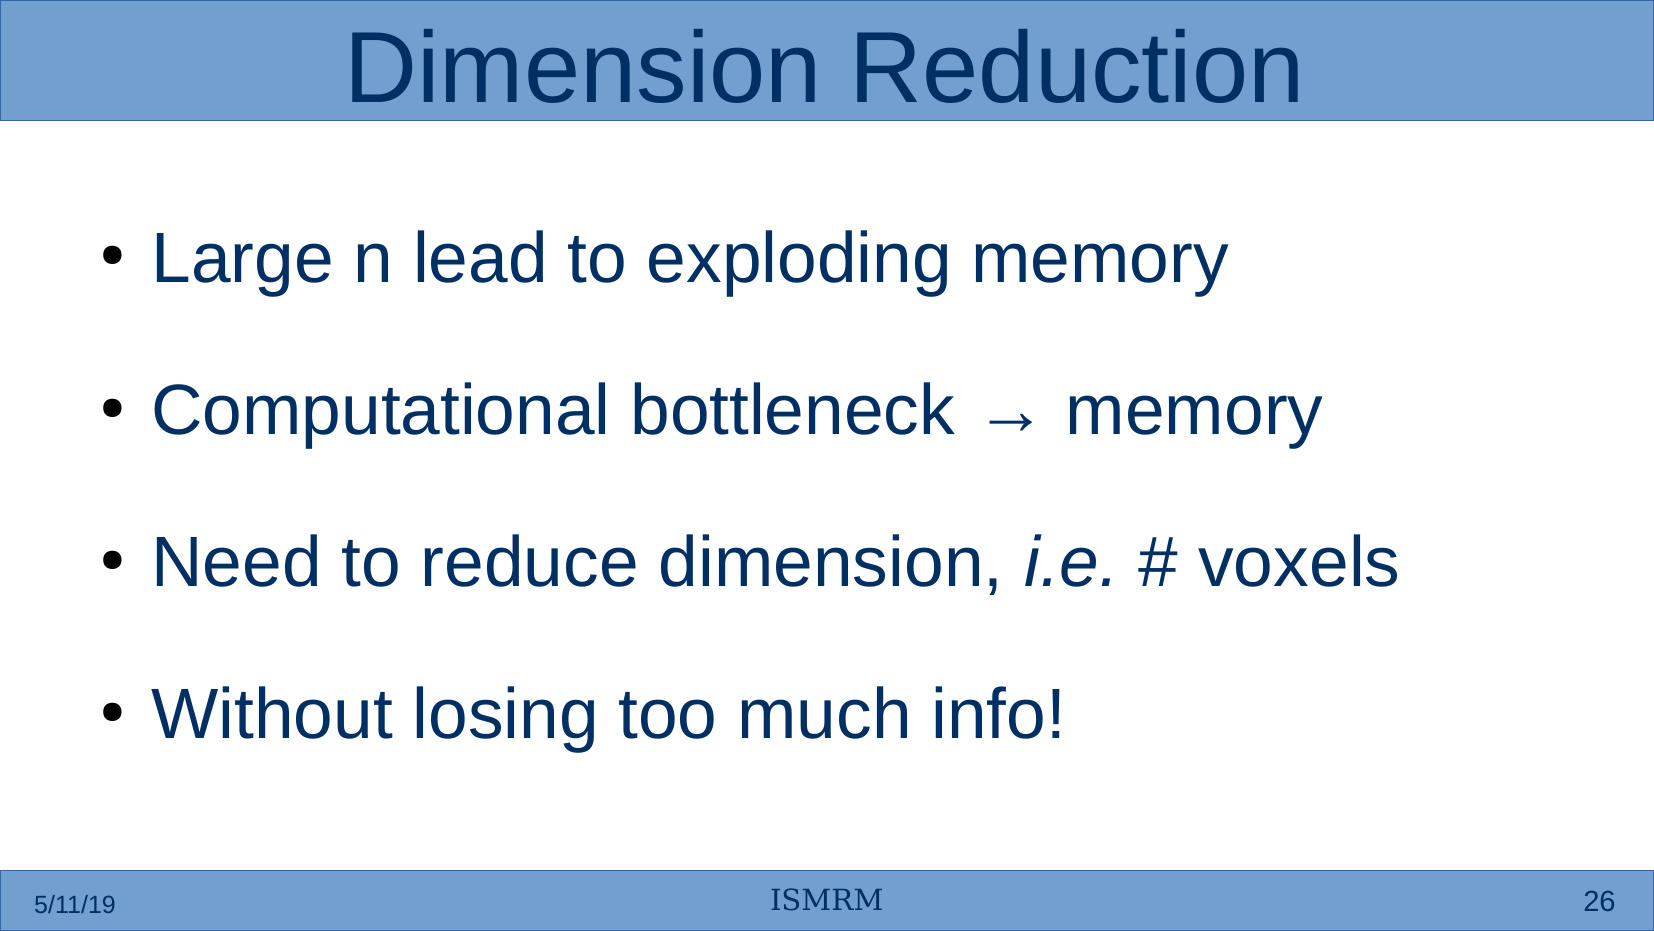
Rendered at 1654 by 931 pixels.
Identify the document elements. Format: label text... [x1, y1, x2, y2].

list Large n lead to exploding memory Computational bottleneck → memory Need to reduce dimension, i.e. # voxels Without losing too much info! [82, 217, 1571, 758]
title Dimension Reduction [0, 15, 1651, 121]
